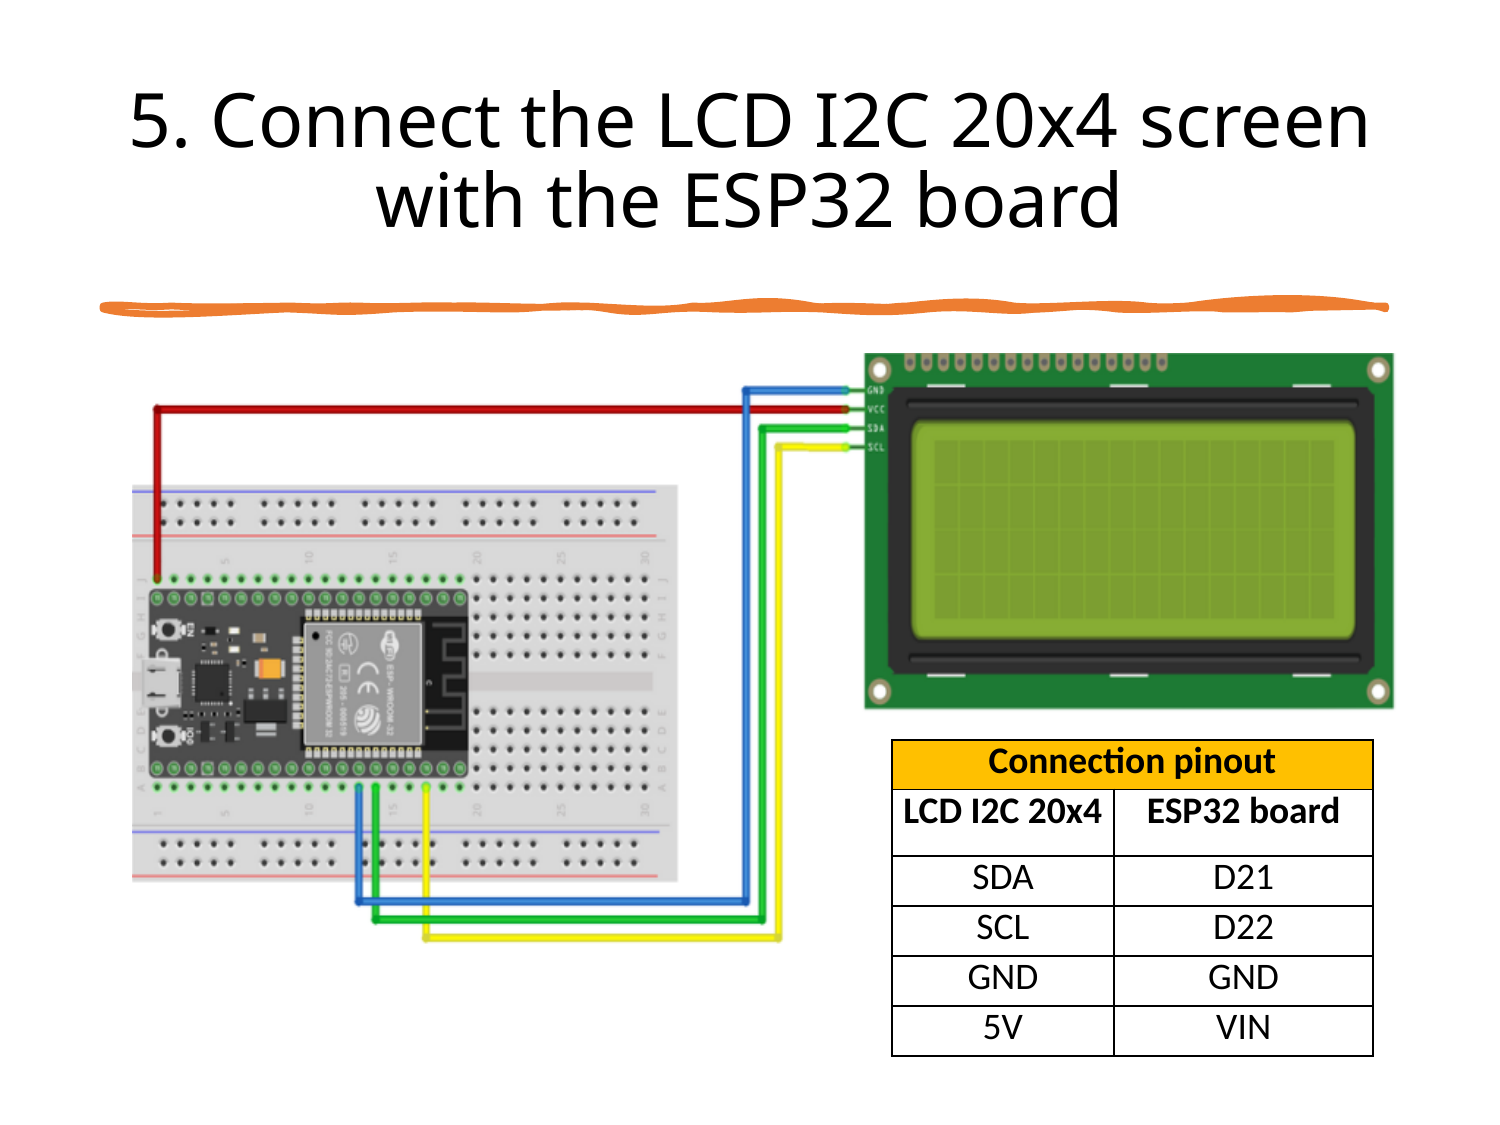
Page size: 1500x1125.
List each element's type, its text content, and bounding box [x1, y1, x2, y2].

table_cell GND [893, 957, 1113, 1005]
table_cell VIN [1115, 1007, 1372, 1055]
table_header Connection pinout [893, 741, 1372, 789]
table_cell SDA [893, 857, 1113, 905]
table_cell 5V [893, 1007, 1113, 1055]
table_cell GND [1115, 957, 1372, 1005]
picture [132, 353, 1397, 995]
table_cell D22 [1115, 907, 1372, 955]
title 5. Connect the LCD I2C 20x4 screen with the ESP32 board [103, 54, 1397, 272]
text_box [103, 295, 1386, 313]
table_cell LCD I2C 20x4 [893, 790, 1113, 855]
table_cell SCL [893, 907, 1113, 955]
table_cell ESP32 board [1115, 790, 1372, 855]
table_cell D21 [1115, 857, 1372, 905]
